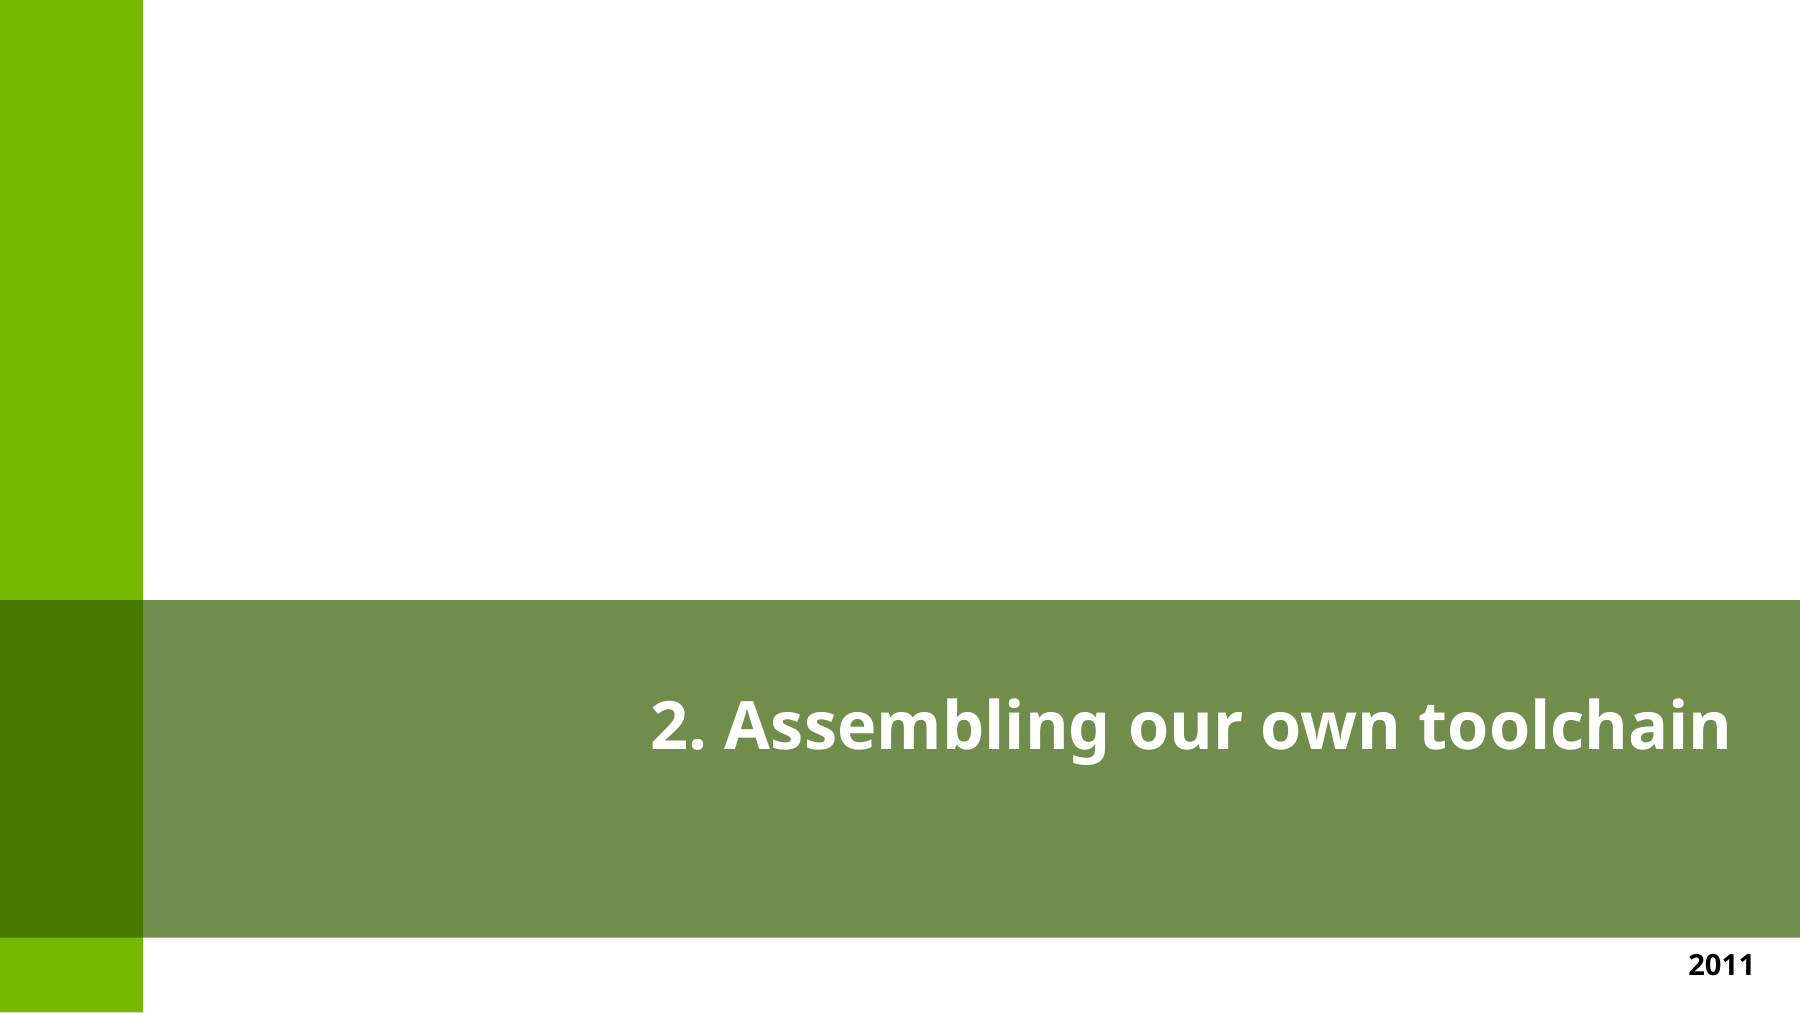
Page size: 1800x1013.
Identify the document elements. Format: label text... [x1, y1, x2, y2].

text_box 2. Assembling our own toolchain [0, 600, 1800, 938]
